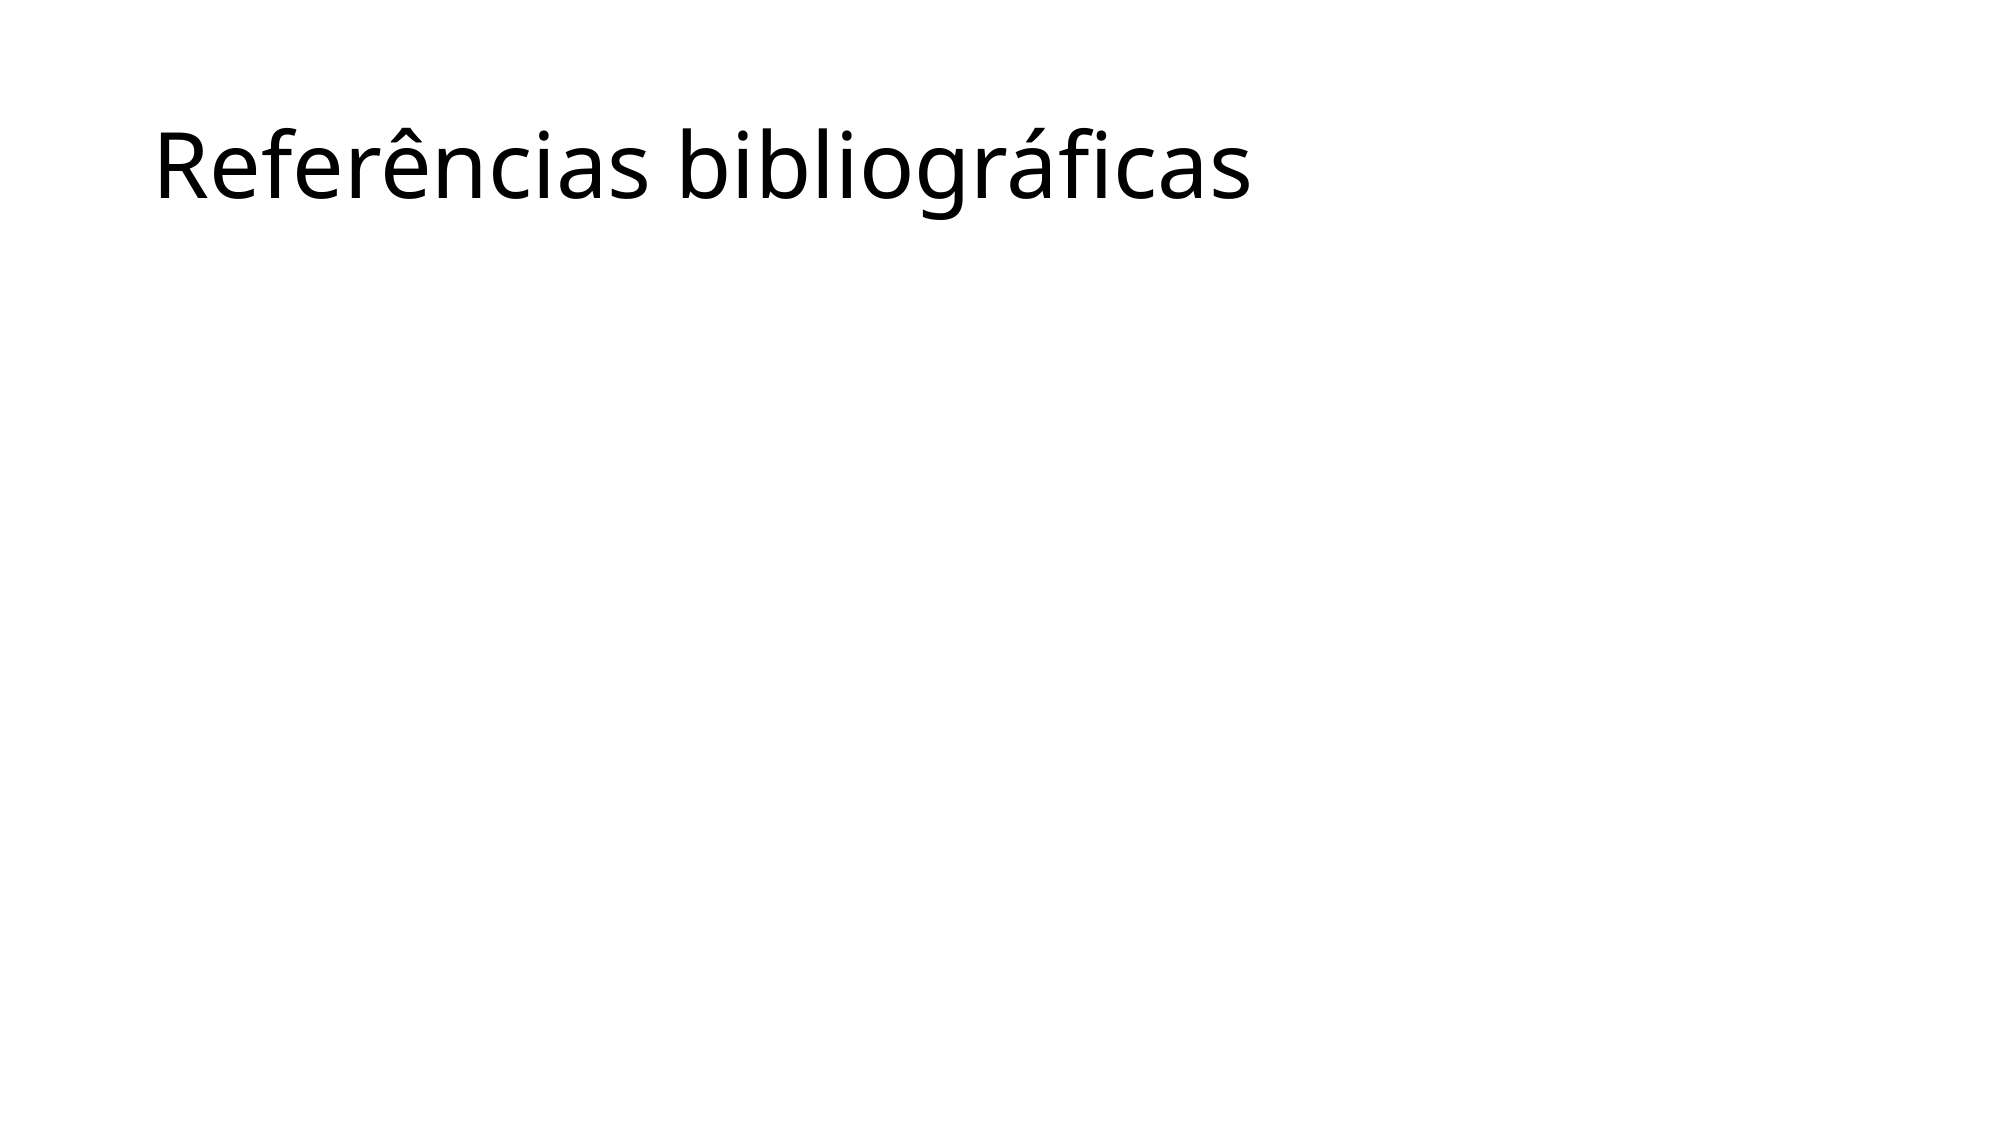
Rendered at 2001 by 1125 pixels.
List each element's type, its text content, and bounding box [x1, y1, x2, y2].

title Referências bibliográficas [137, 59, 1863, 278]
